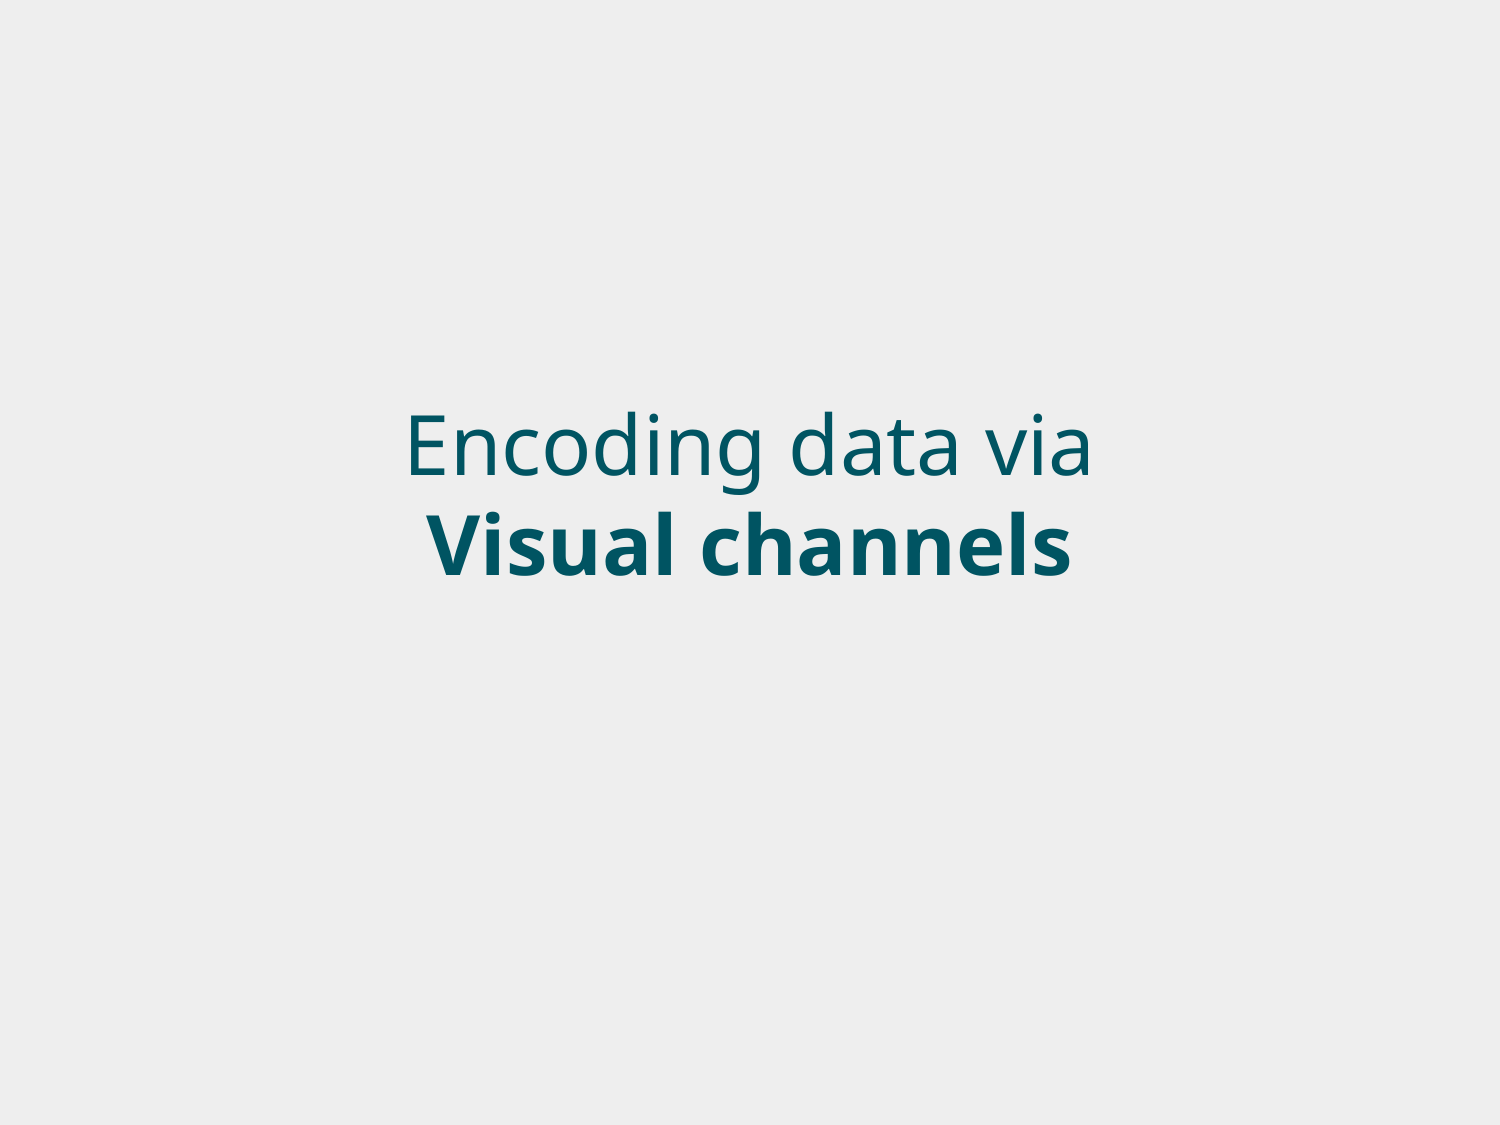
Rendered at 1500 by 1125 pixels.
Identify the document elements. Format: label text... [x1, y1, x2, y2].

title Encoding data via Visual channels [51, 510, 1449, 616]
